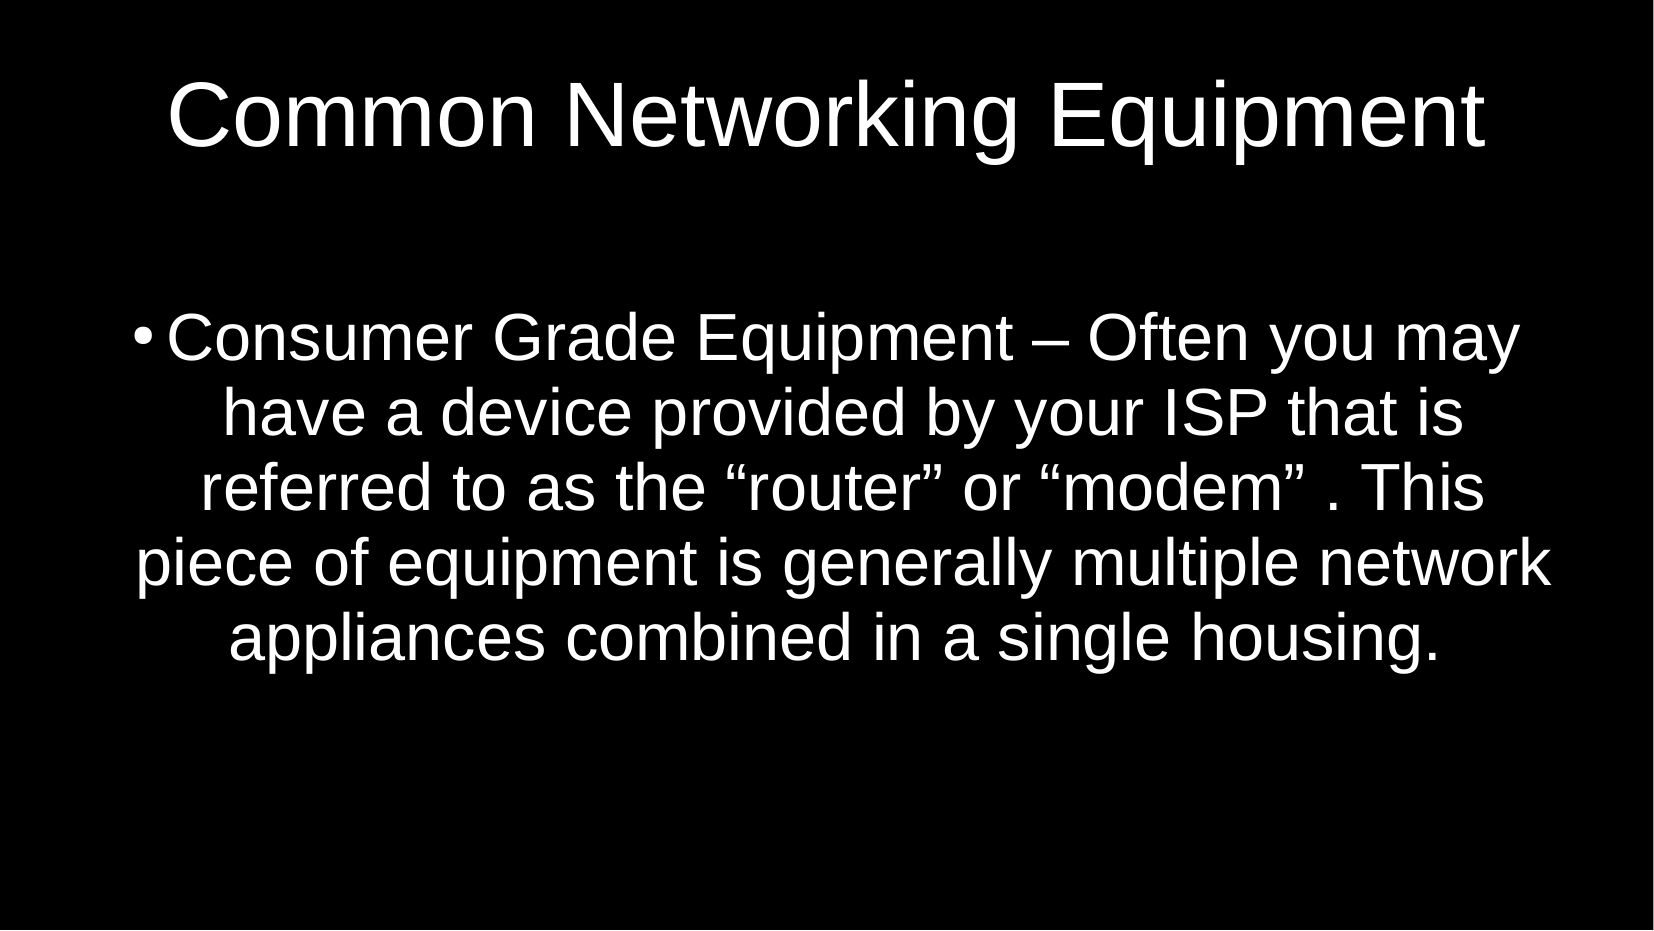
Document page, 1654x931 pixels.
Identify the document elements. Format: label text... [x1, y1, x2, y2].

title Common Networking Equipment [82, 37, 1571, 193]
subtitle Consumer Grade Equipment – Often you may have a device provided by your ISP that is referred to as the “router” or “modem” . This piece of equipment is generally multiple network appliances combined in a single housing. [82, 217, 1571, 758]
